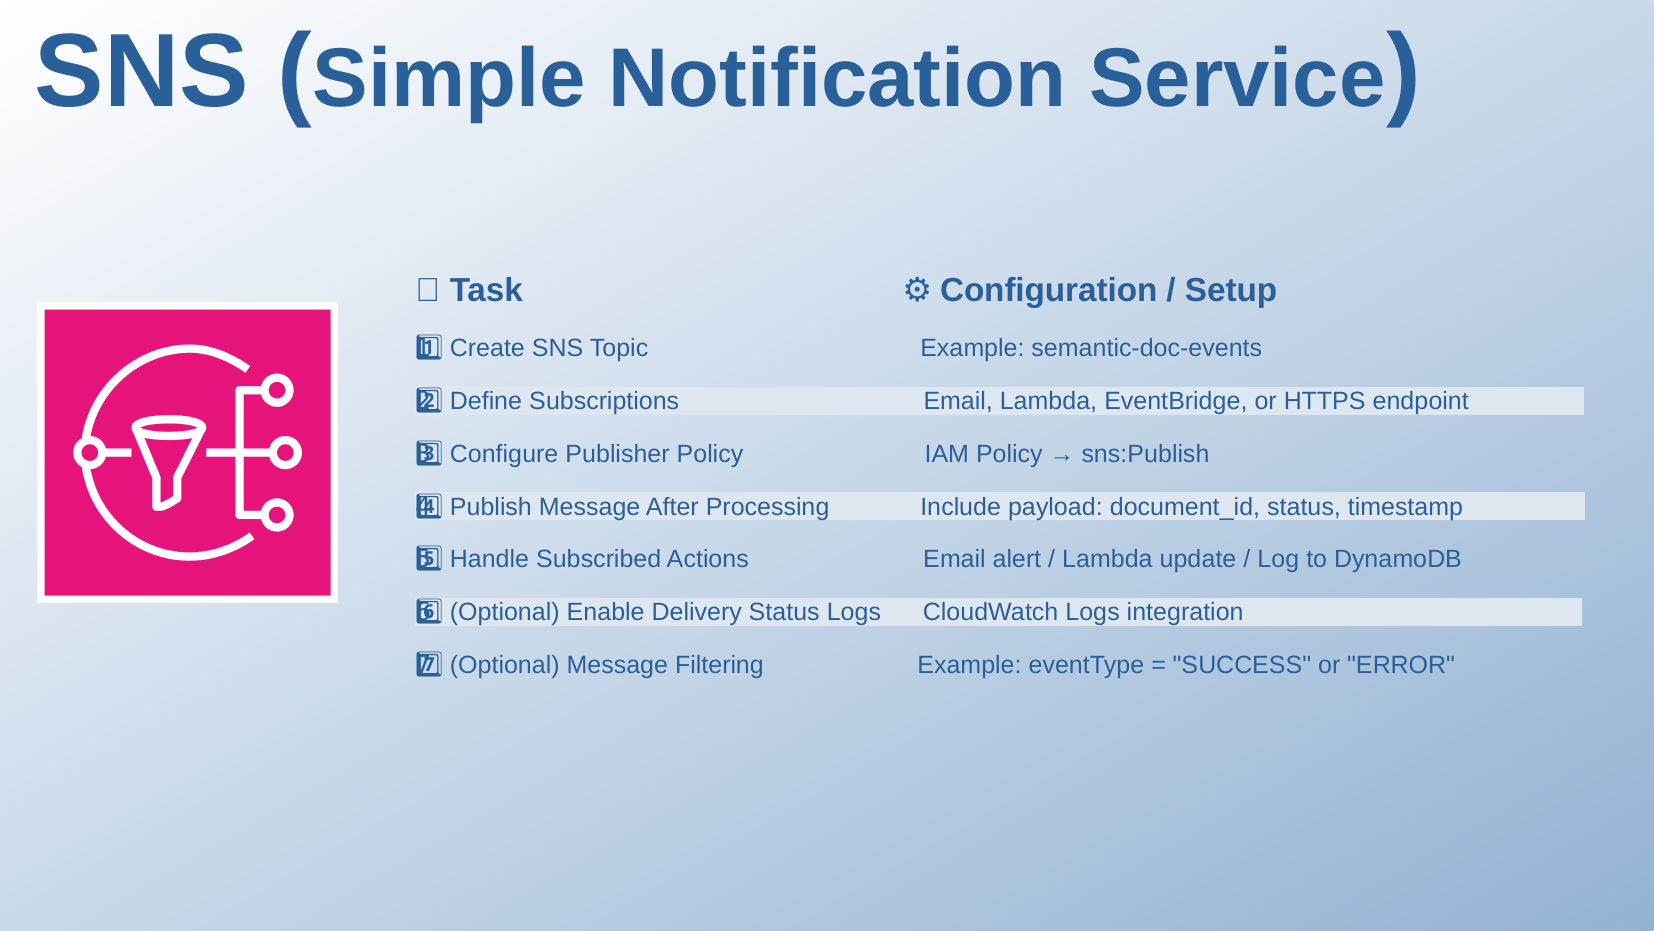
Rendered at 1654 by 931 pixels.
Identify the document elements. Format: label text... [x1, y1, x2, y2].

picture [37, 302, 338, 603]
text_box 🧩 Task ⚙️ Configuration / Setup 1️⃣ Create SNS Topic Example: semantic-doc-events 2️⃣ Define Subscriptions Email, Lambda, EventBridge, or HTTPS endpoint 3️⃣ Configure Publisher Policy IAM Policy → sns:Publish 4️⃣ Publish Message After Processing Include payload: document_id, status, timestamp 5️⃣ Handle Subscribed Actions Email alert / Lambda update / Log to DynamoDB 6️⃣ (Optional) Enable Delivery Status Logs CloudWatch Logs integration 7️⃣ (Optional) Message Filtering Example: eventType = "SUCCESS" or "ERROR" [400, 264, 1601, 753]
text_box SNS (Simple Notification Service) [20, 4, 1654, 136]
